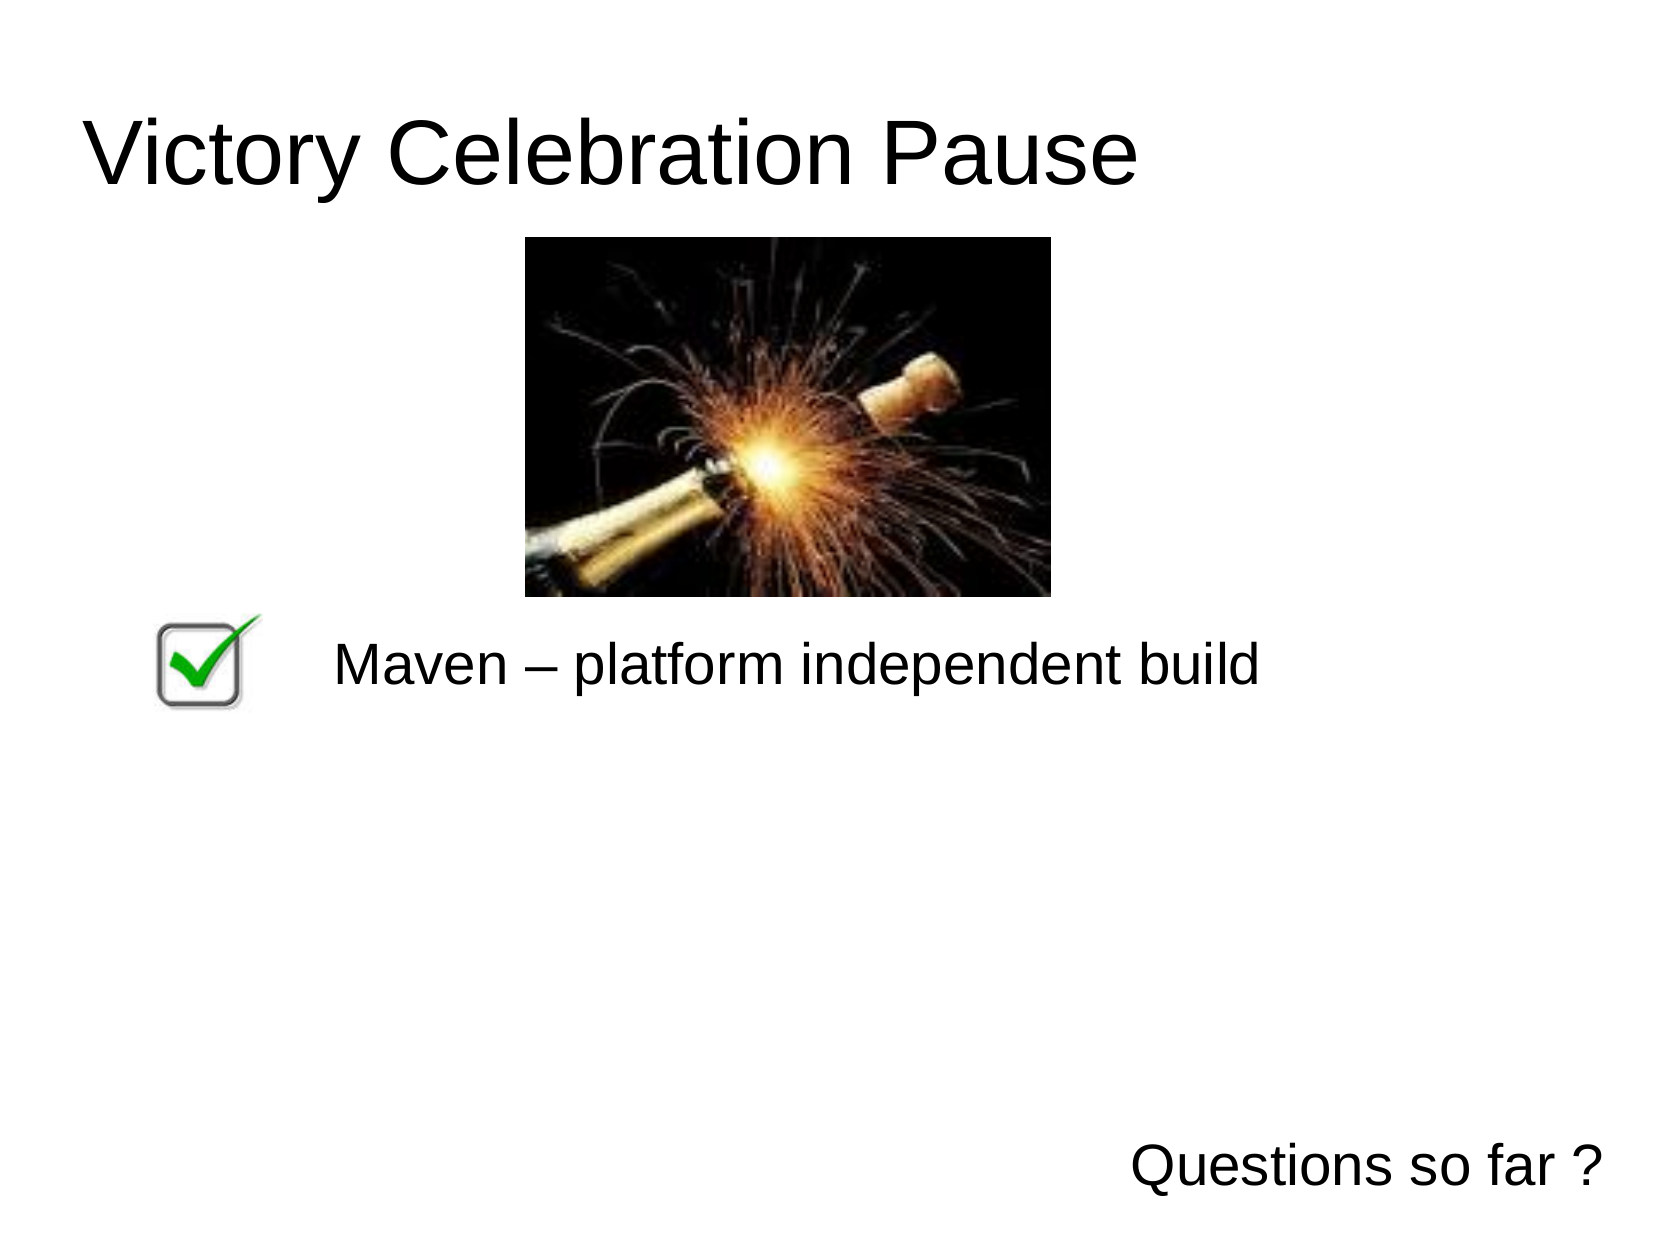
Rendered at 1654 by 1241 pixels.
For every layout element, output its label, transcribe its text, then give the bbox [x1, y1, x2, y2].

title Victory Celebration Pause [82, 49, 1571, 257]
picture [525, 237, 1051, 597]
text_box Questions so far ? [1116, 1125, 1621, 1205]
picture [150, 613, 263, 716]
text_box Maven – platform independent build [318, 624, 1279, 704]
